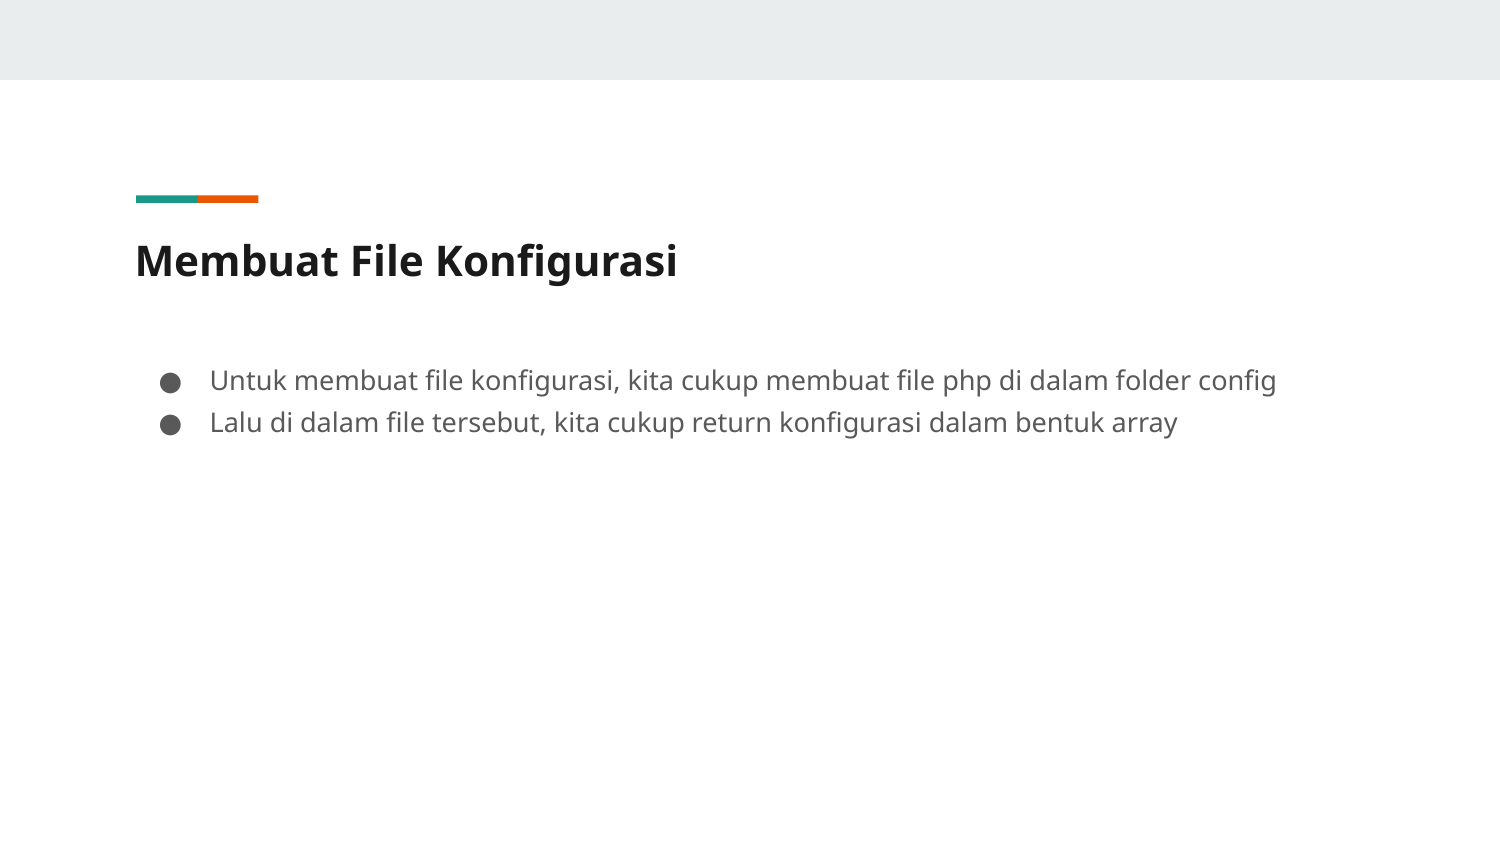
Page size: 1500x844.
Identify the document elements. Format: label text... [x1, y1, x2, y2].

title Membuat File Konfigurasi [119, 216, 1381, 305]
list Untuk membuat file konfigurasi, kita cukup membuat file php di dalam folder config Lalu di dalam file tersebut, kita cukup return konfigurasi dalam bentuk array [119, 341, 1381, 712]
